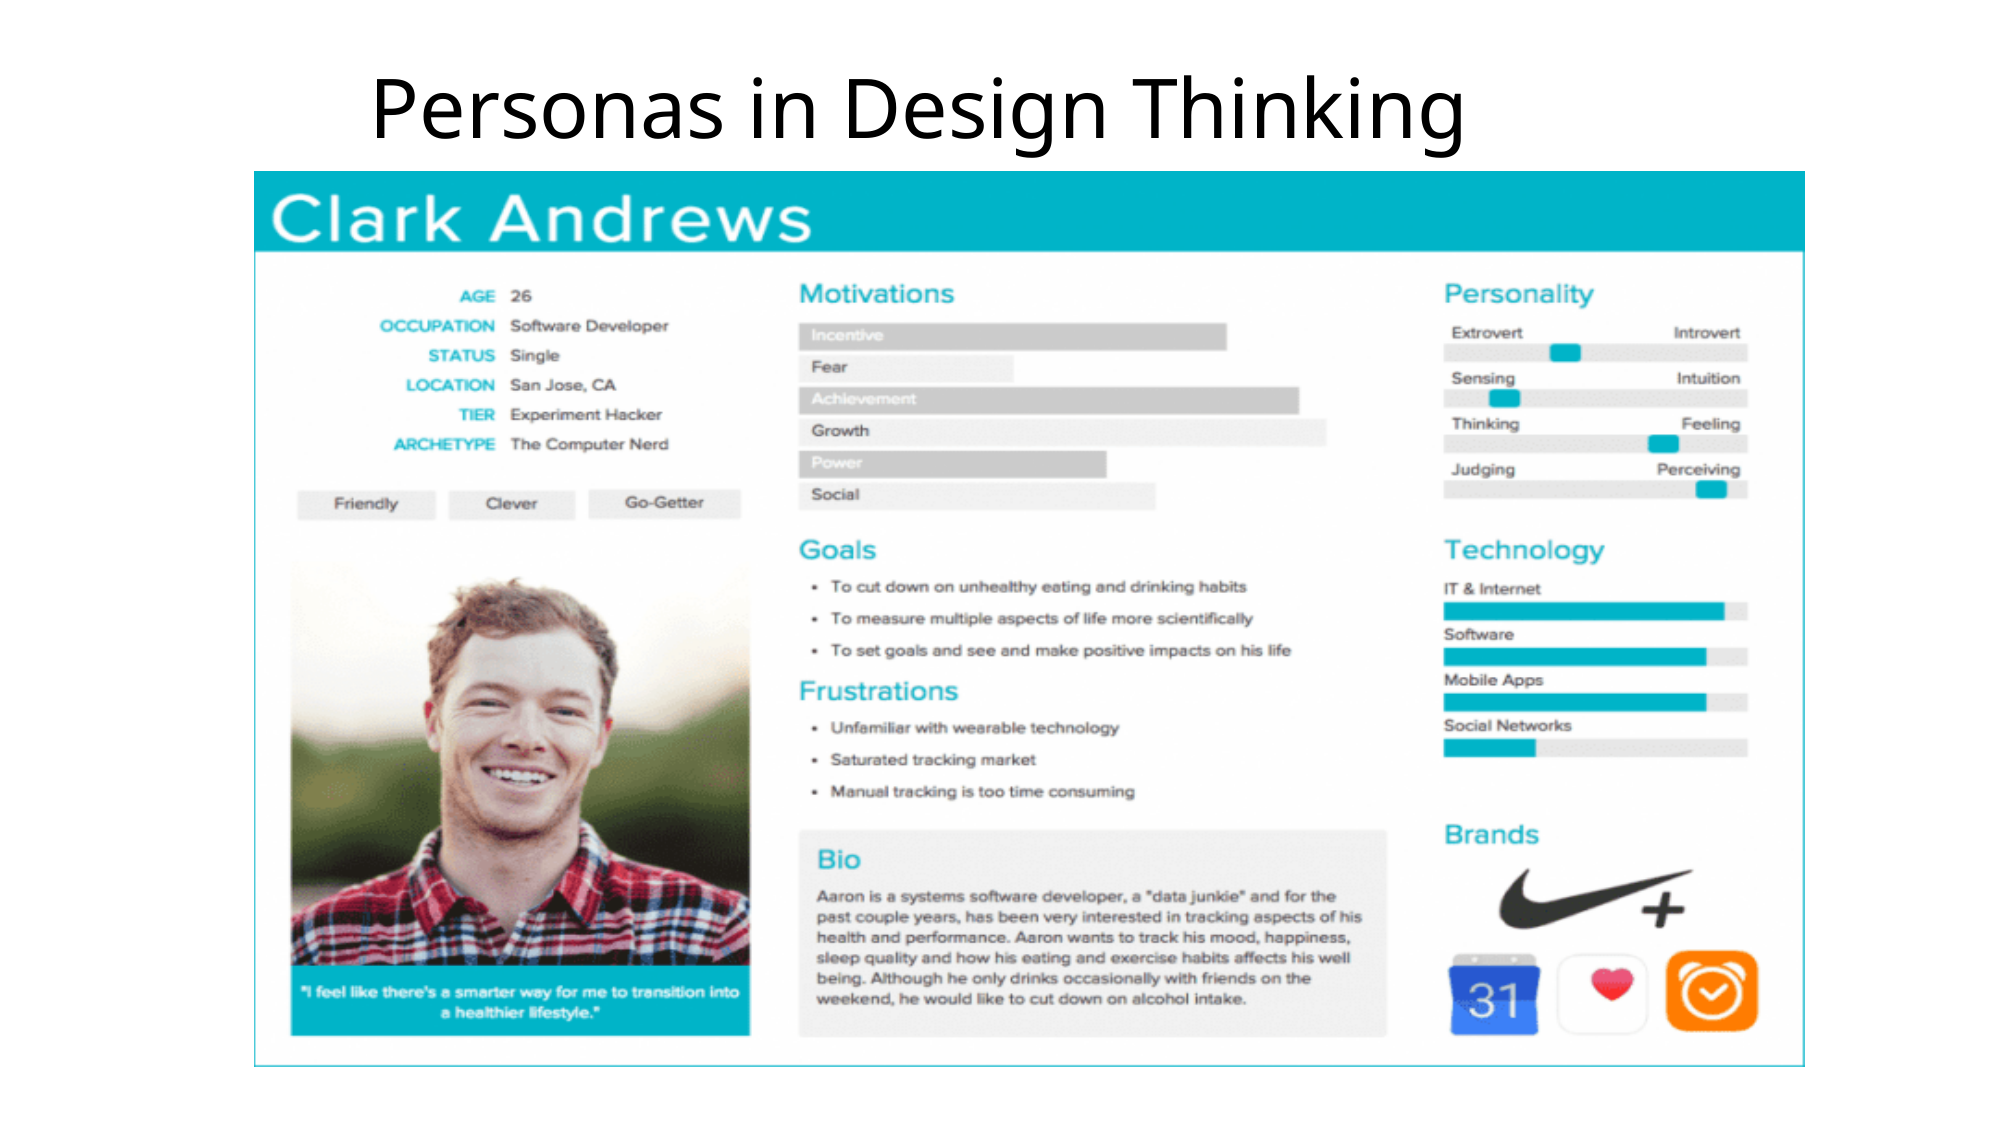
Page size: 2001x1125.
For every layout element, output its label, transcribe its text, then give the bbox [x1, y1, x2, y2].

title Personas in Design Thinking [247, 59, 1863, 165]
picture [254, 171, 1805, 1067]
